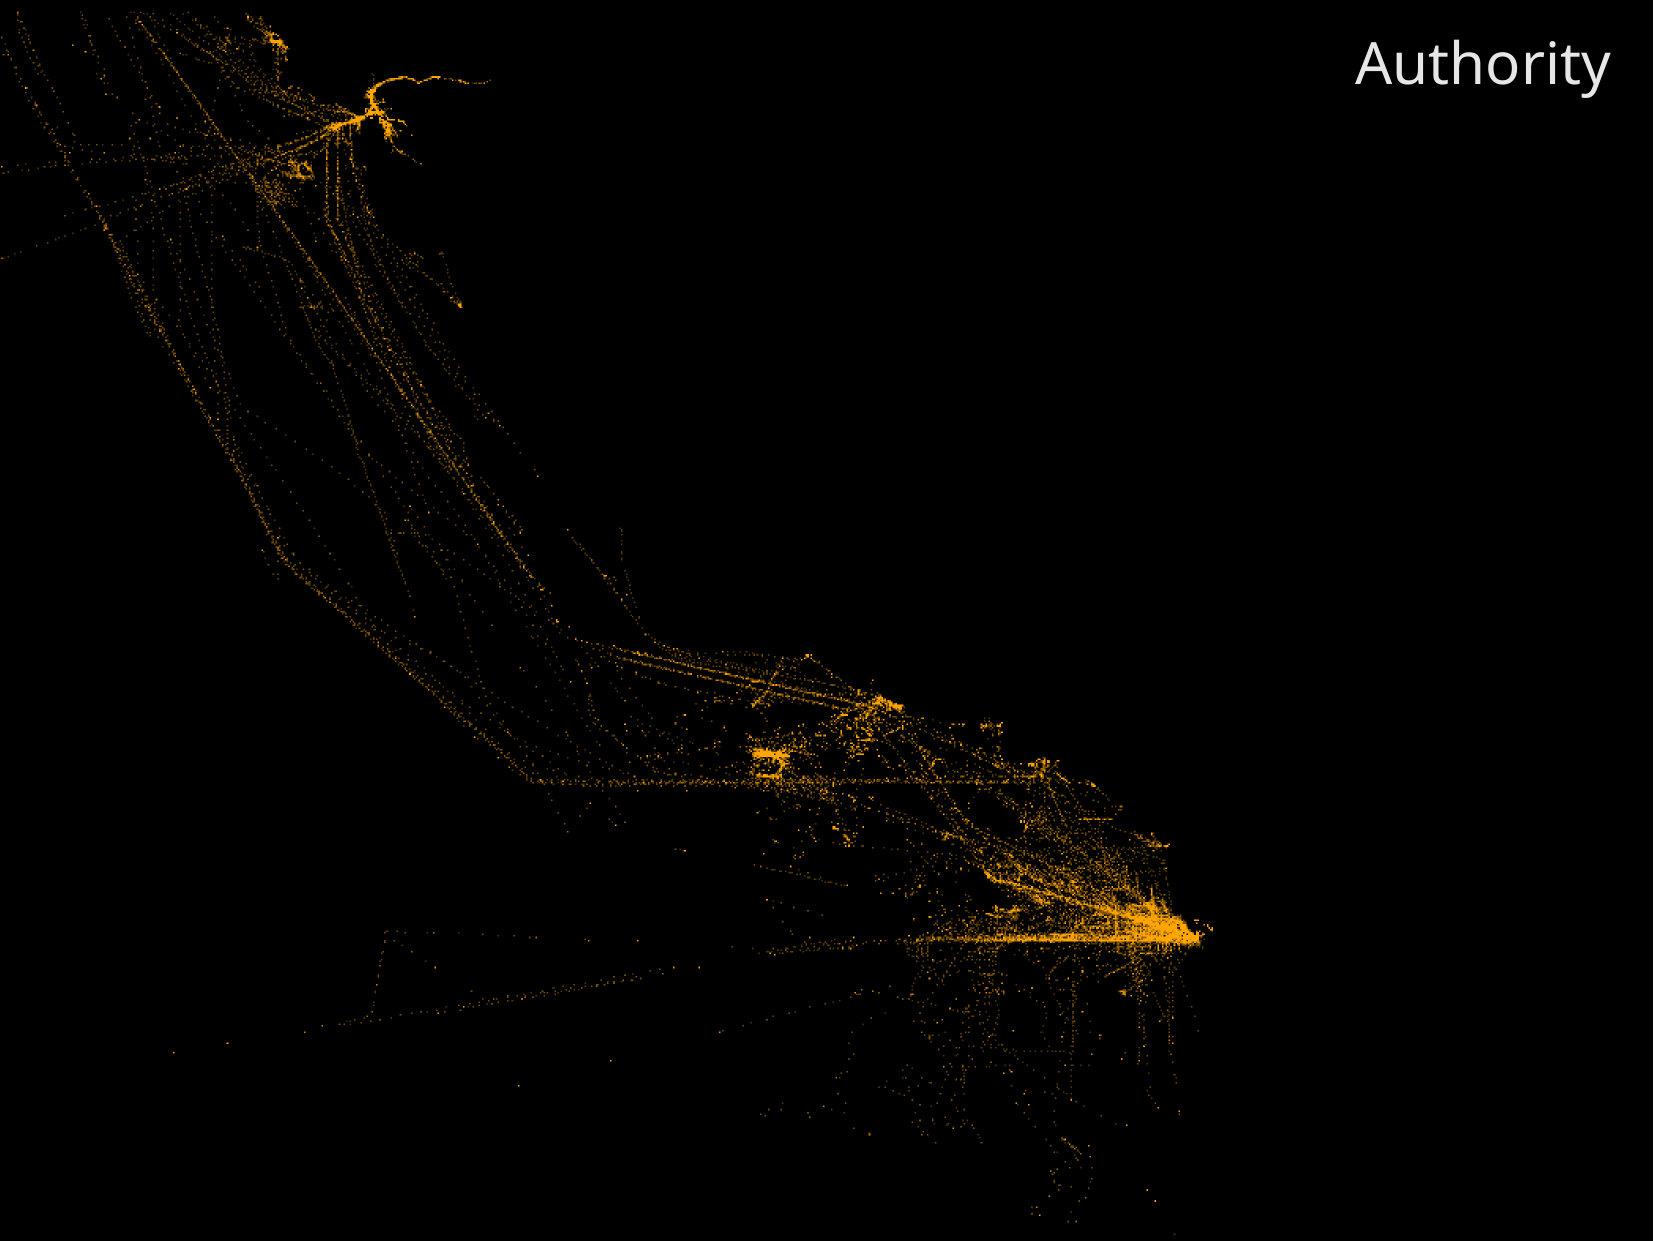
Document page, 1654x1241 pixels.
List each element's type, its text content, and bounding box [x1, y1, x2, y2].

text_box Authority [1340, 15, 1601, 106]
picture [1, 0, 1653, 1241]
